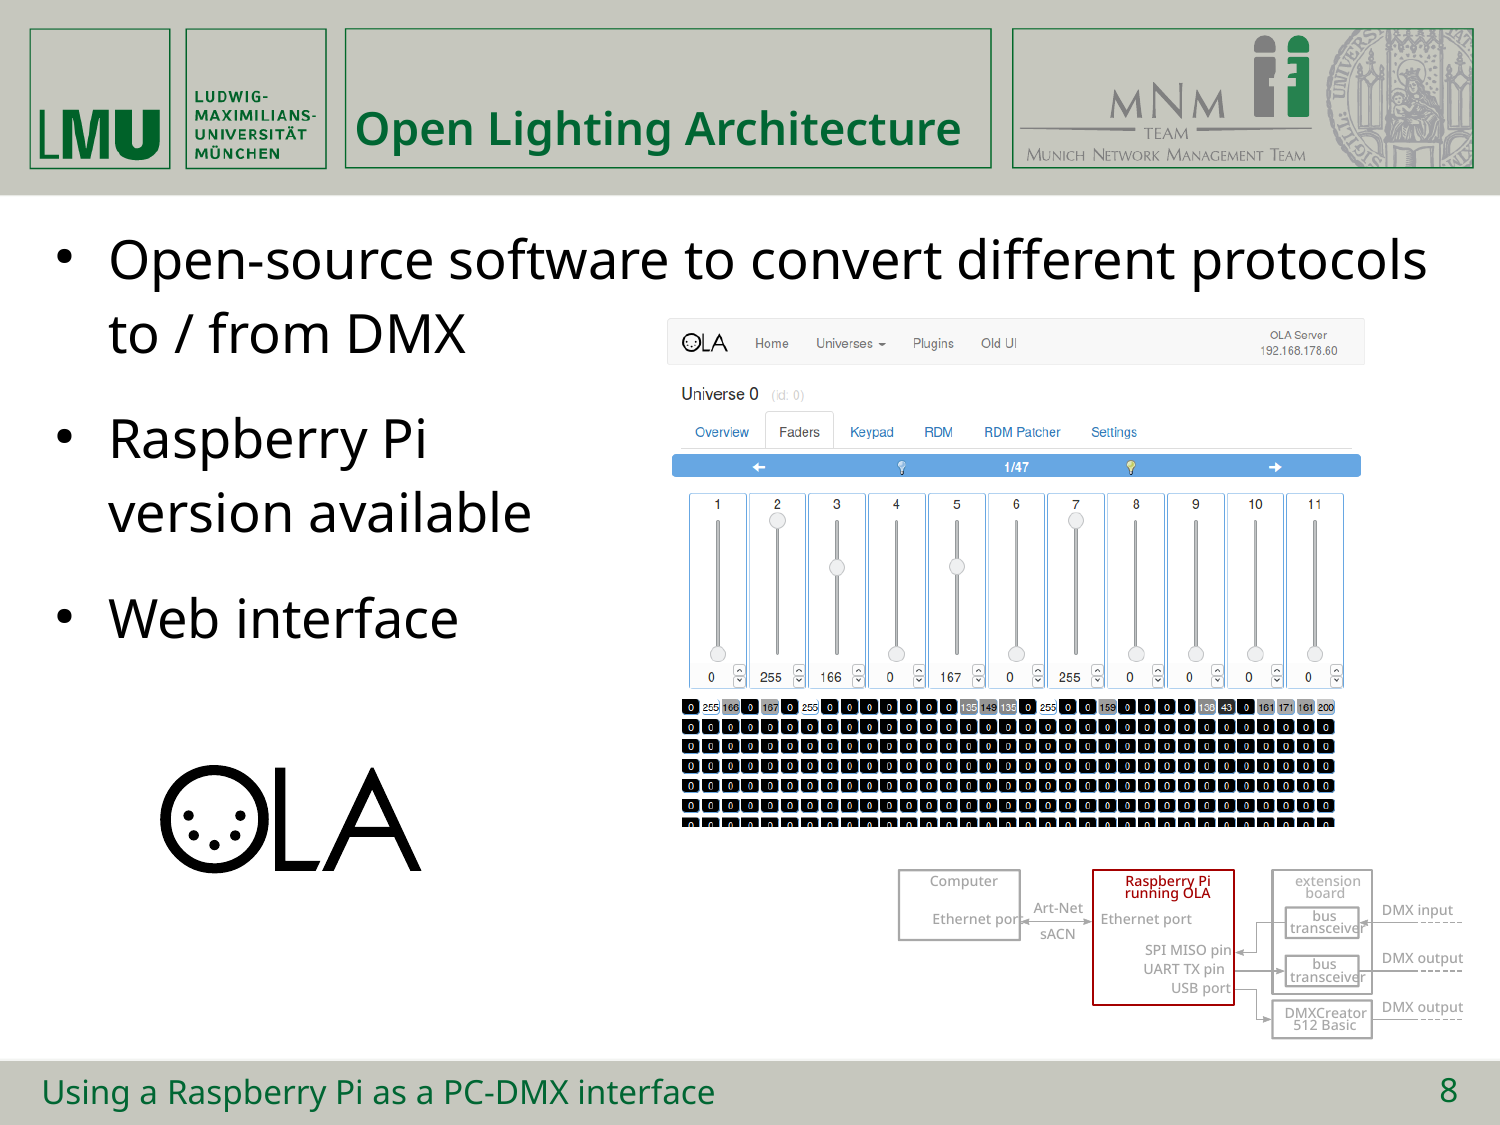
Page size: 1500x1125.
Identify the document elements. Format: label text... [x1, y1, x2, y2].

picture [0, 0, 1500, 196]
picture [0, 1059, 1500, 1125]
picture [129, 705, 452, 934]
list Open-source software to convert different protocols to / from DMX Raspberry Pi version available Web interface [37, 221, 1459, 1025]
title Open Lighting Architecture [342, 29, 993, 171]
picture [667, 318, 1365, 827]
picture [897, 869, 1465, 1040]
